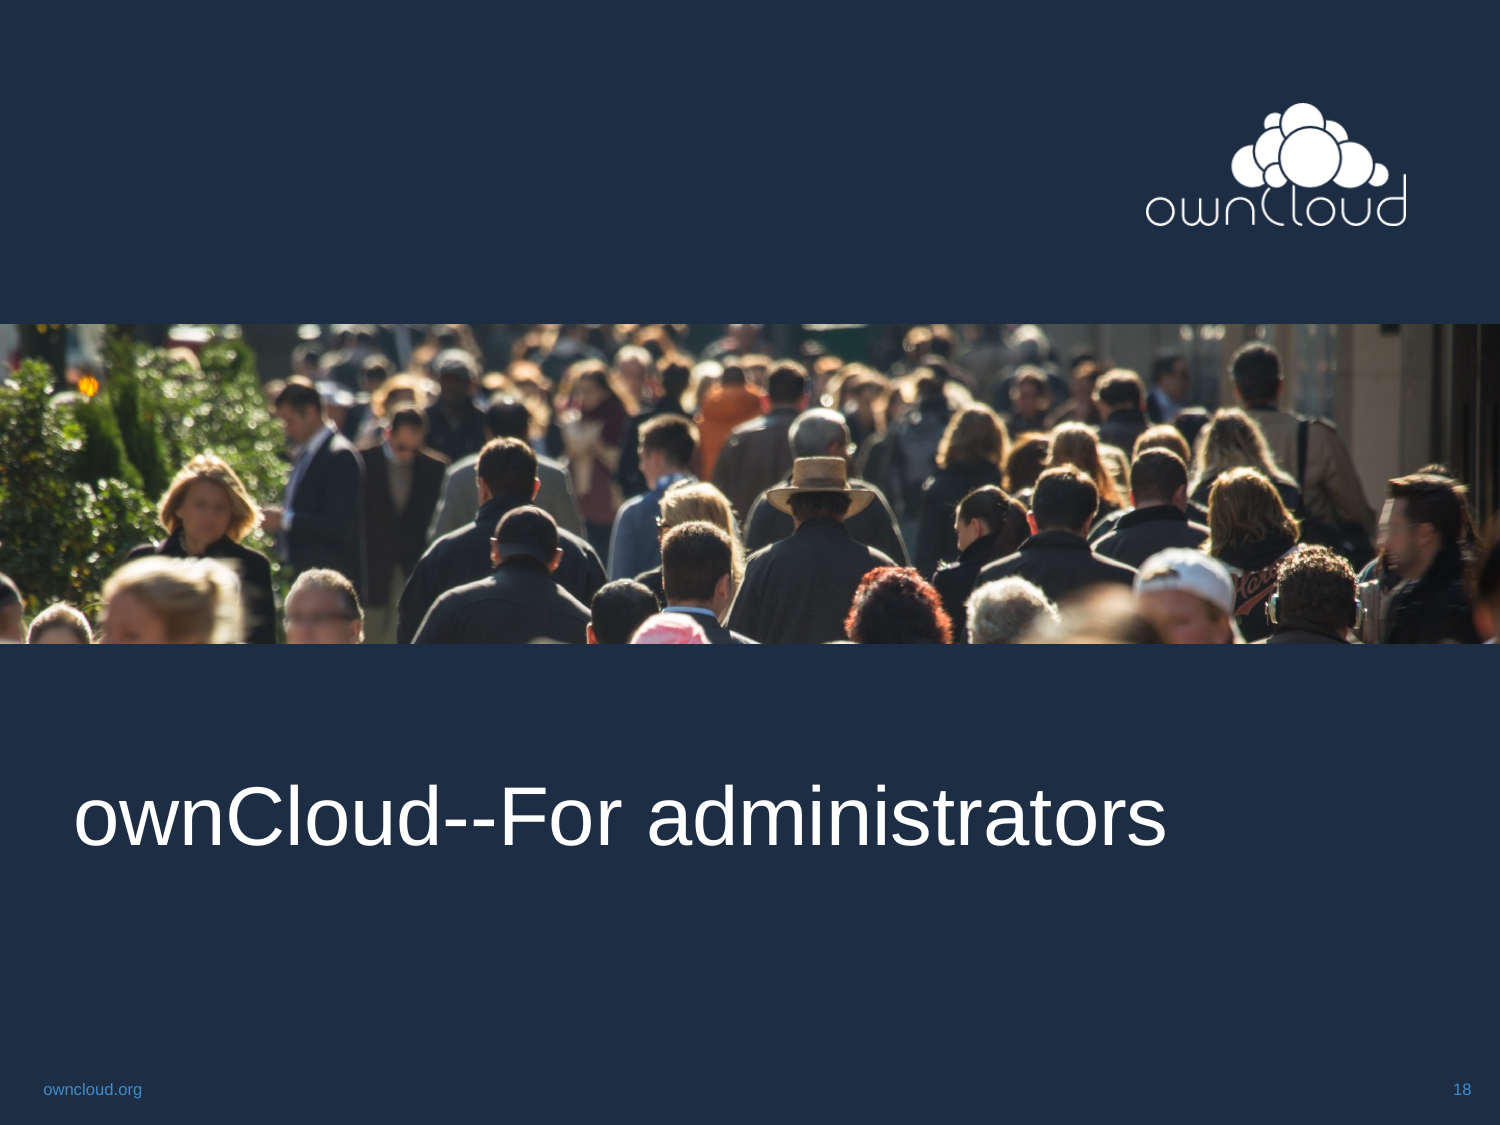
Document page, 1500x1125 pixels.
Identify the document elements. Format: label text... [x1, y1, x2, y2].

picture [1146, 103, 1406, 226]
picture [0, 324, 1500, 644]
title ownCloud--For administrators [58, 754, 1427, 942]
